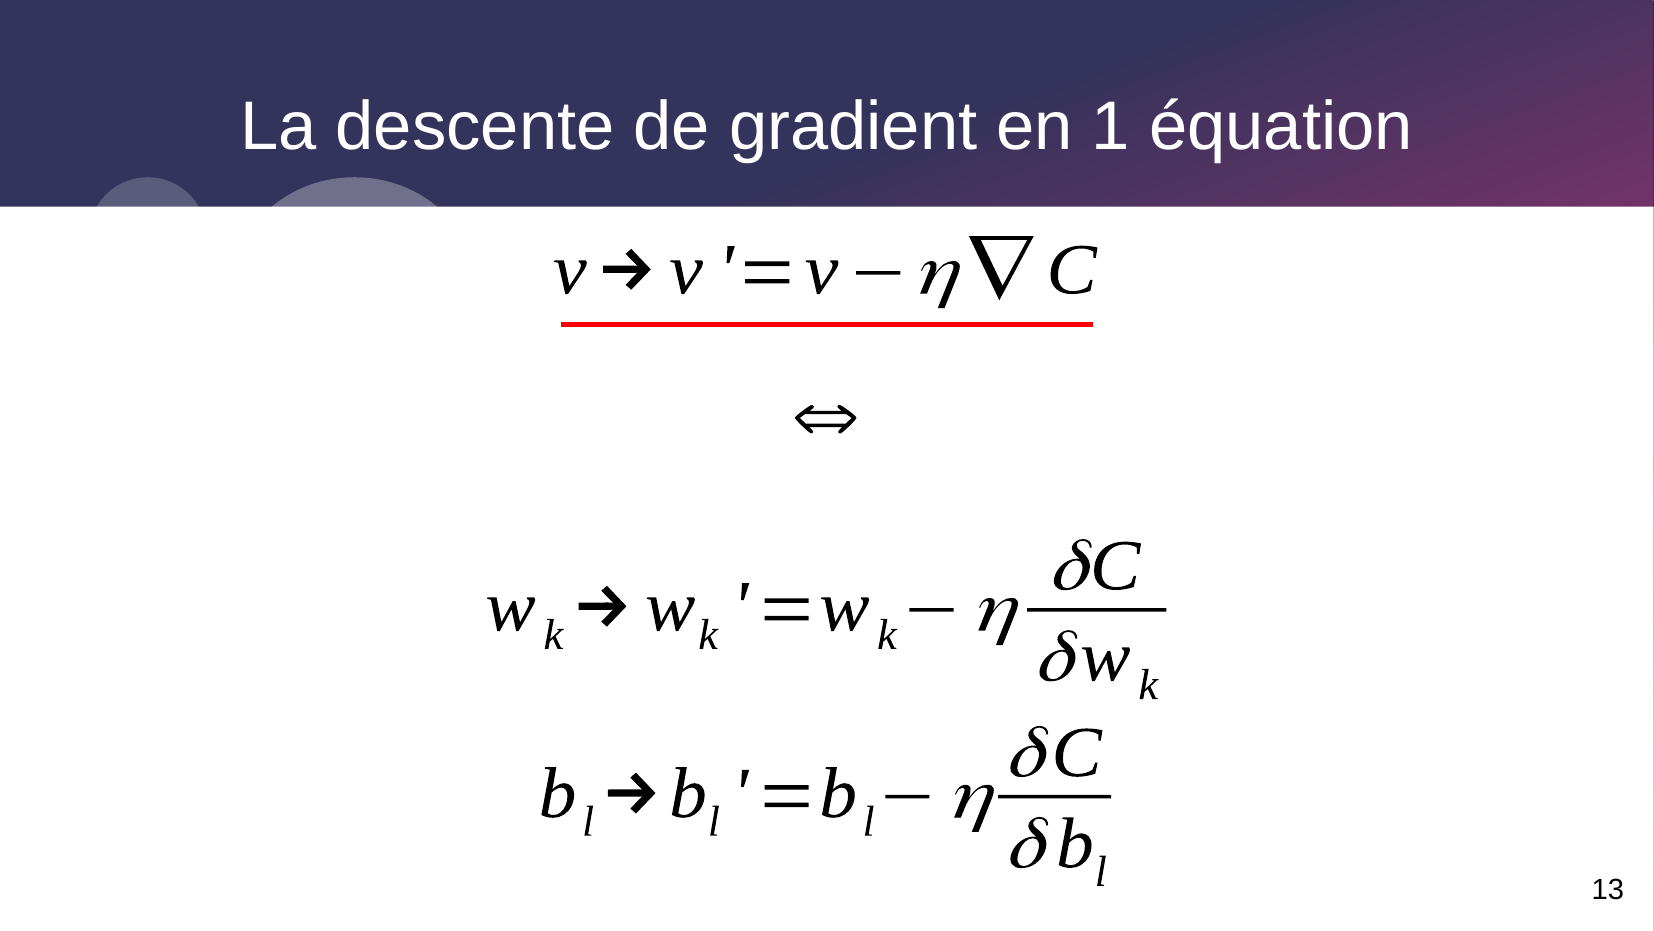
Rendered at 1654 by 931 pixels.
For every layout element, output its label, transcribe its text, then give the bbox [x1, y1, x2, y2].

title La descente de gradient en 1 équation [88, 44, 1565, 207]
text_box [554, 260, 587, 295]
text_box [885, 794, 930, 799]
text_box [578, 585, 627, 627]
text_box [699, 618, 719, 649]
text_box [878, 618, 898, 649]
text_box [909, 608, 954, 612]
text_box [1055, 728, 1103, 777]
text_box [764, 598, 809, 603]
text_box [1053, 539, 1092, 591]
text_box [1027, 608, 1167, 612]
text_box [646, 597, 695, 632]
text_box [794, 404, 857, 434]
text_box [1094, 541, 1142, 591]
text_box [487, 597, 536, 632]
text_box [978, 597, 1018, 646]
text_box [764, 615, 809, 621]
text_box [821, 597, 870, 632]
text_box [864, 805, 874, 836]
text_box [607, 772, 656, 814]
text_box [745, 279, 790, 284]
text_box [670, 260, 703, 295]
text_box [764, 785, 809, 790]
text_box [741, 583, 750, 601]
text_box [954, 784, 994, 832]
text_box [1050, 245, 1098, 295]
text_box [745, 261, 790, 267]
text_box [1010, 725, 1049, 778]
text_box [741, 769, 750, 787]
text_box [822, 767, 855, 818]
text_box [1039, 630, 1078, 682]
text_box [1010, 816, 1049, 869]
text_box [998, 794, 1112, 799]
text_box [544, 618, 564, 649]
text_box [541, 767, 575, 818]
text_box [710, 805, 719, 836]
text_box [1097, 855, 1106, 886]
text_box [805, 260, 839, 295]
text_box [603, 248, 651, 290]
text_box [1082, 647, 1131, 682]
text_box [920, 261, 960, 309]
text_box [856, 271, 901, 275]
text_box [969, 236, 1034, 301]
text_box [584, 805, 594, 836]
text_box [726, 246, 735, 264]
text_box [671, 767, 705, 818]
text_box [764, 802, 809, 808]
text_box [1058, 817, 1092, 868]
text_box [1139, 668, 1159, 700]
